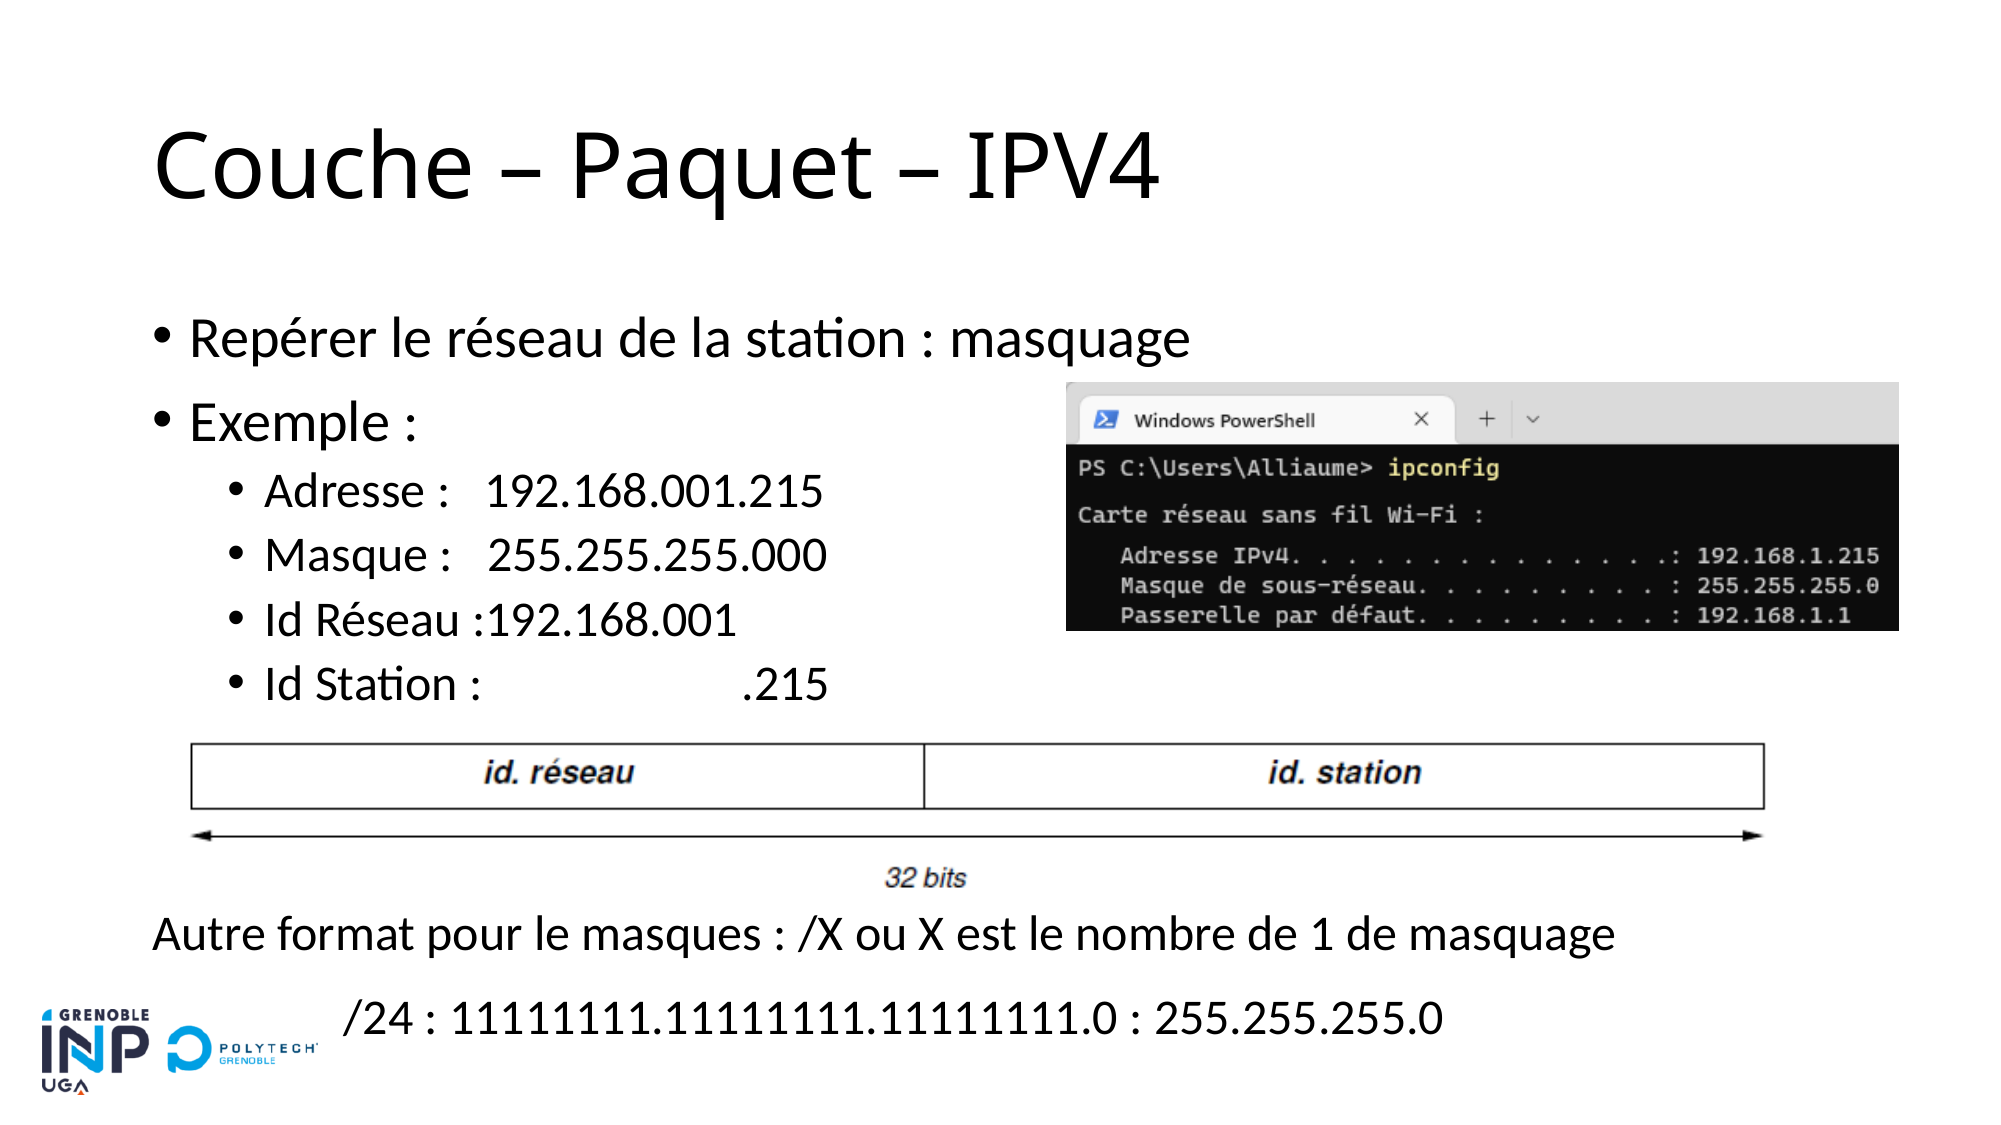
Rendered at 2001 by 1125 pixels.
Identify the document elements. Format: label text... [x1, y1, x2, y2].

list Repérer le réseau de la station : masquage Exemple : Adresse : 192.168.001.215 Masque : 255.255.255.000 Id Réseau :192.168.001 Id Station : .215 Autre format pour le masques : /X ou X est le nombre de 1 de masquage /24 : 11111111.11111111.11111111.0 : 255.255.255.0 [137, 299, 1863, 1014]
title Couche – Paquet – IPV4 [137, 59, 1863, 278]
picture [42, 1009, 318, 1095]
picture [1066, 382, 1899, 631]
picture [167, 712, 1793, 912]
